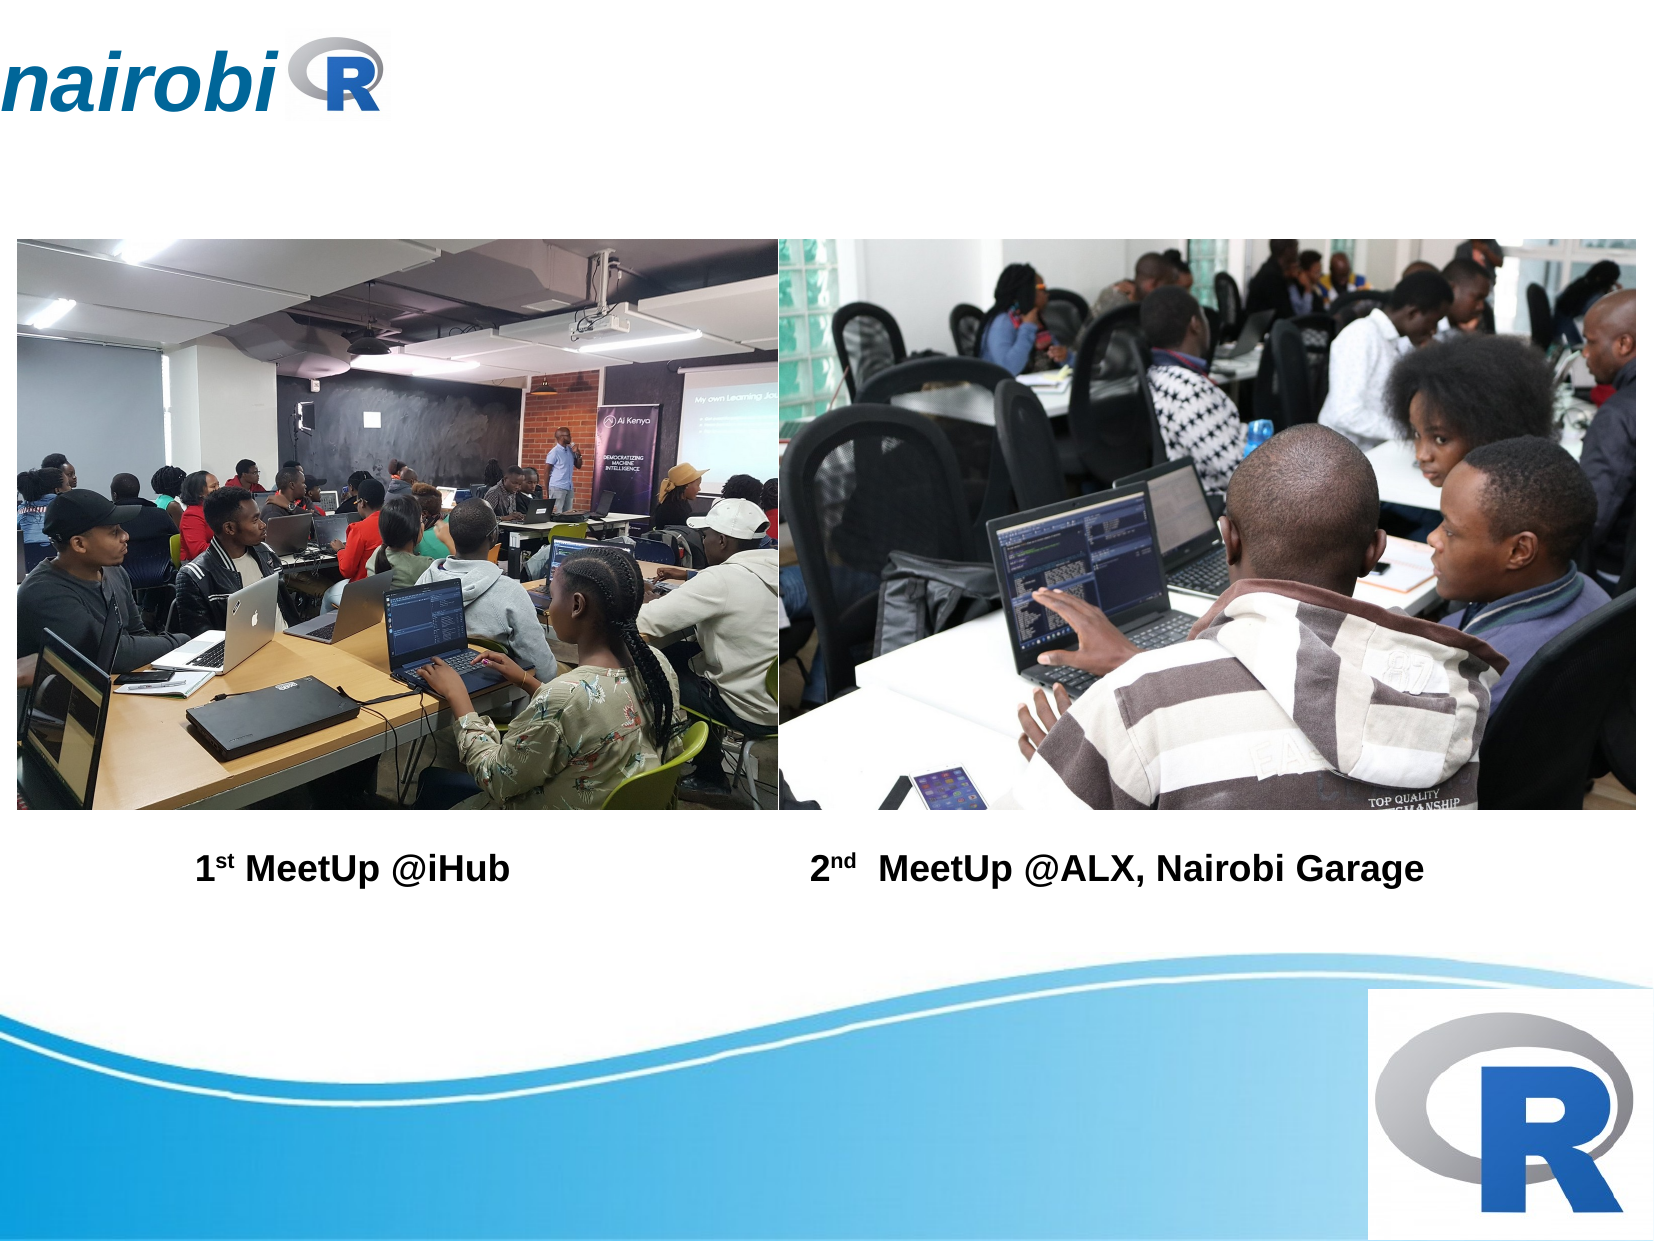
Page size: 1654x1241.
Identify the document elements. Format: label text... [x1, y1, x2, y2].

title nairobi : [0, 15, 1291, 150]
text_box 2nd MeetUp @ALX, Nairobi Garage [795, 840, 1531, 895]
picture [0, 952, 1654, 1241]
picture [779, 239, 1636, 811]
picture [17, 239, 778, 811]
text_box 1st MeetUp @iHub [180, 840, 616, 895]
picture [285, 28, 391, 121]
